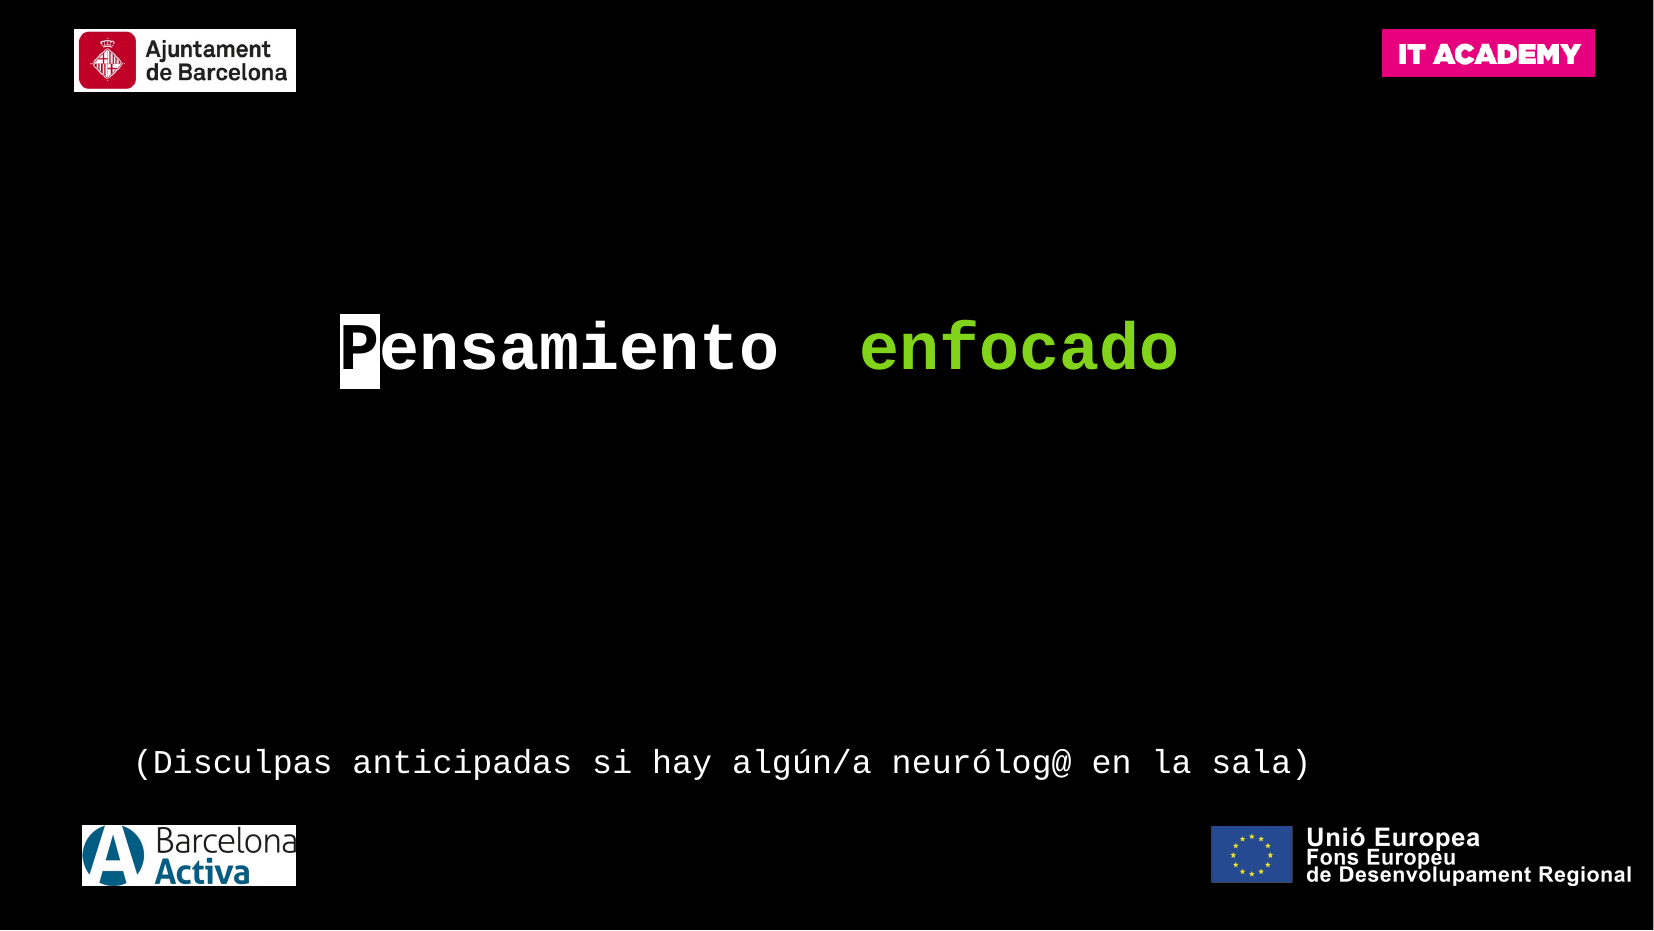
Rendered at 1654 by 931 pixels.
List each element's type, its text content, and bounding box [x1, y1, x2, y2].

picture [82, 825, 296, 886]
text_box (Disculpas anticipadas si hay algún/a neurólog@ en la sala) [118, 738, 1447, 839]
picture [1210, 826, 1632, 886]
picture [1382, 29, 1595, 77]
text_box Pensamiento enfocado [324, 306, 1536, 473]
picture [74, 29, 296, 93]
